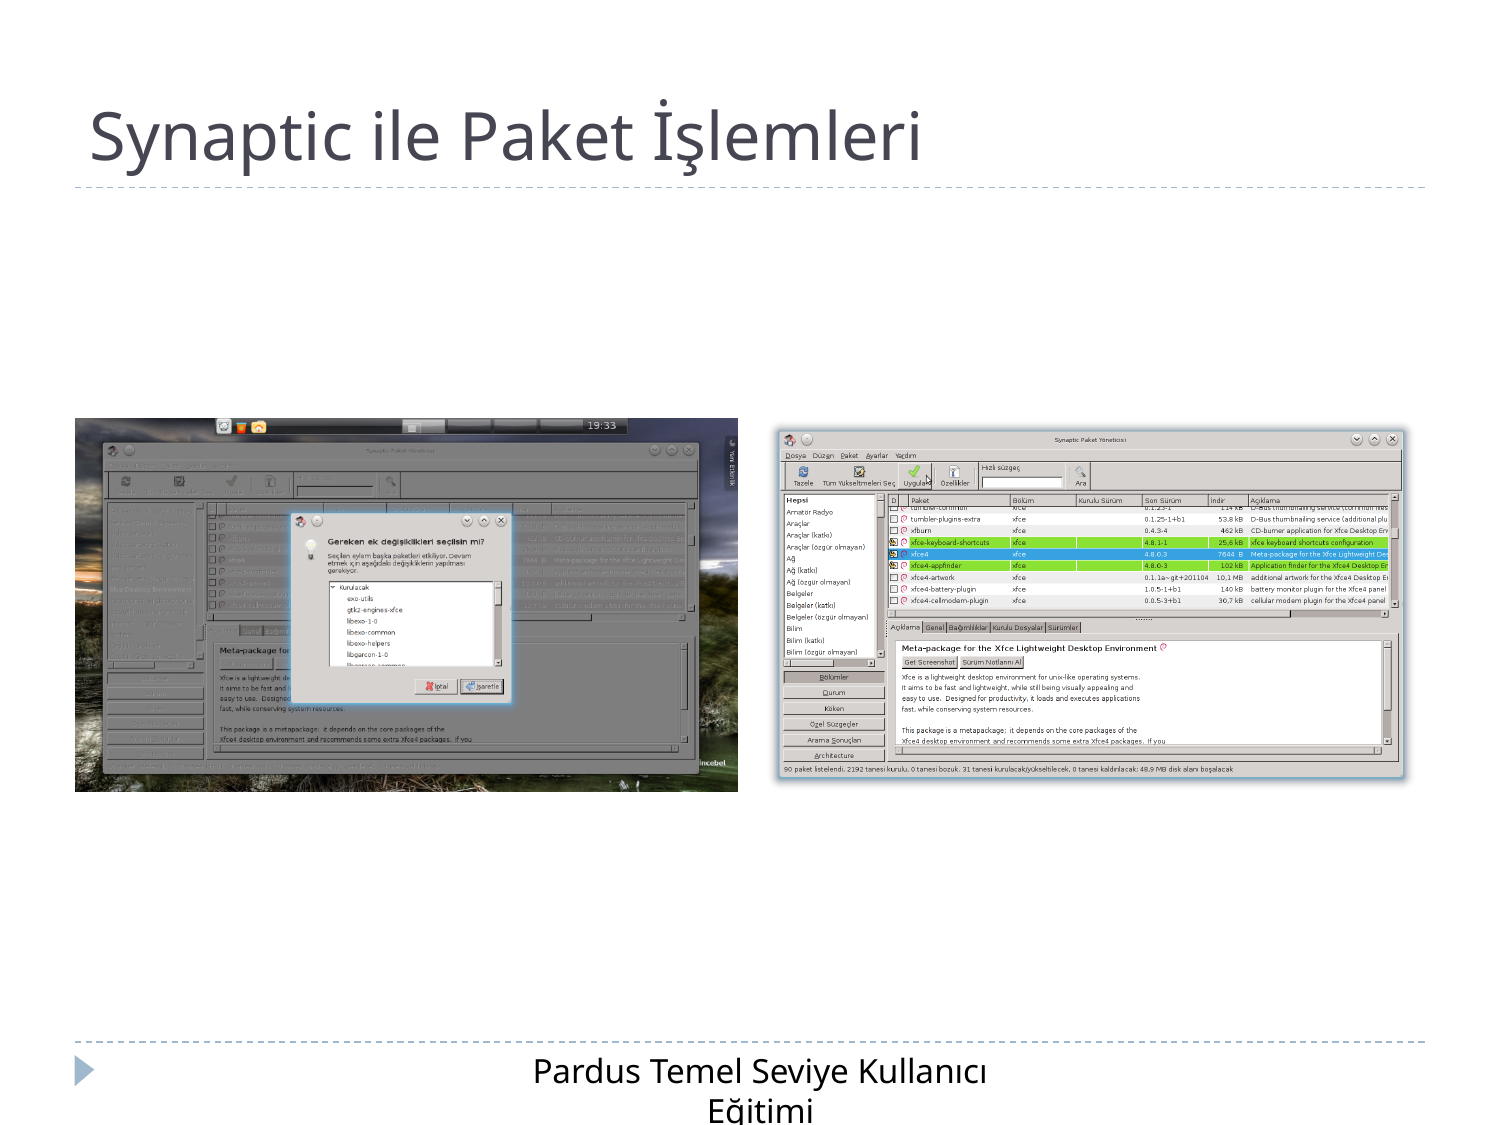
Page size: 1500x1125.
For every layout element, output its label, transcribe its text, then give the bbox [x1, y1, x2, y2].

picture [759, 411, 1423, 797]
title Synaptic ile Paket İşlemleri [75, 37, 1425, 188]
picture [75, 418, 738, 792]
